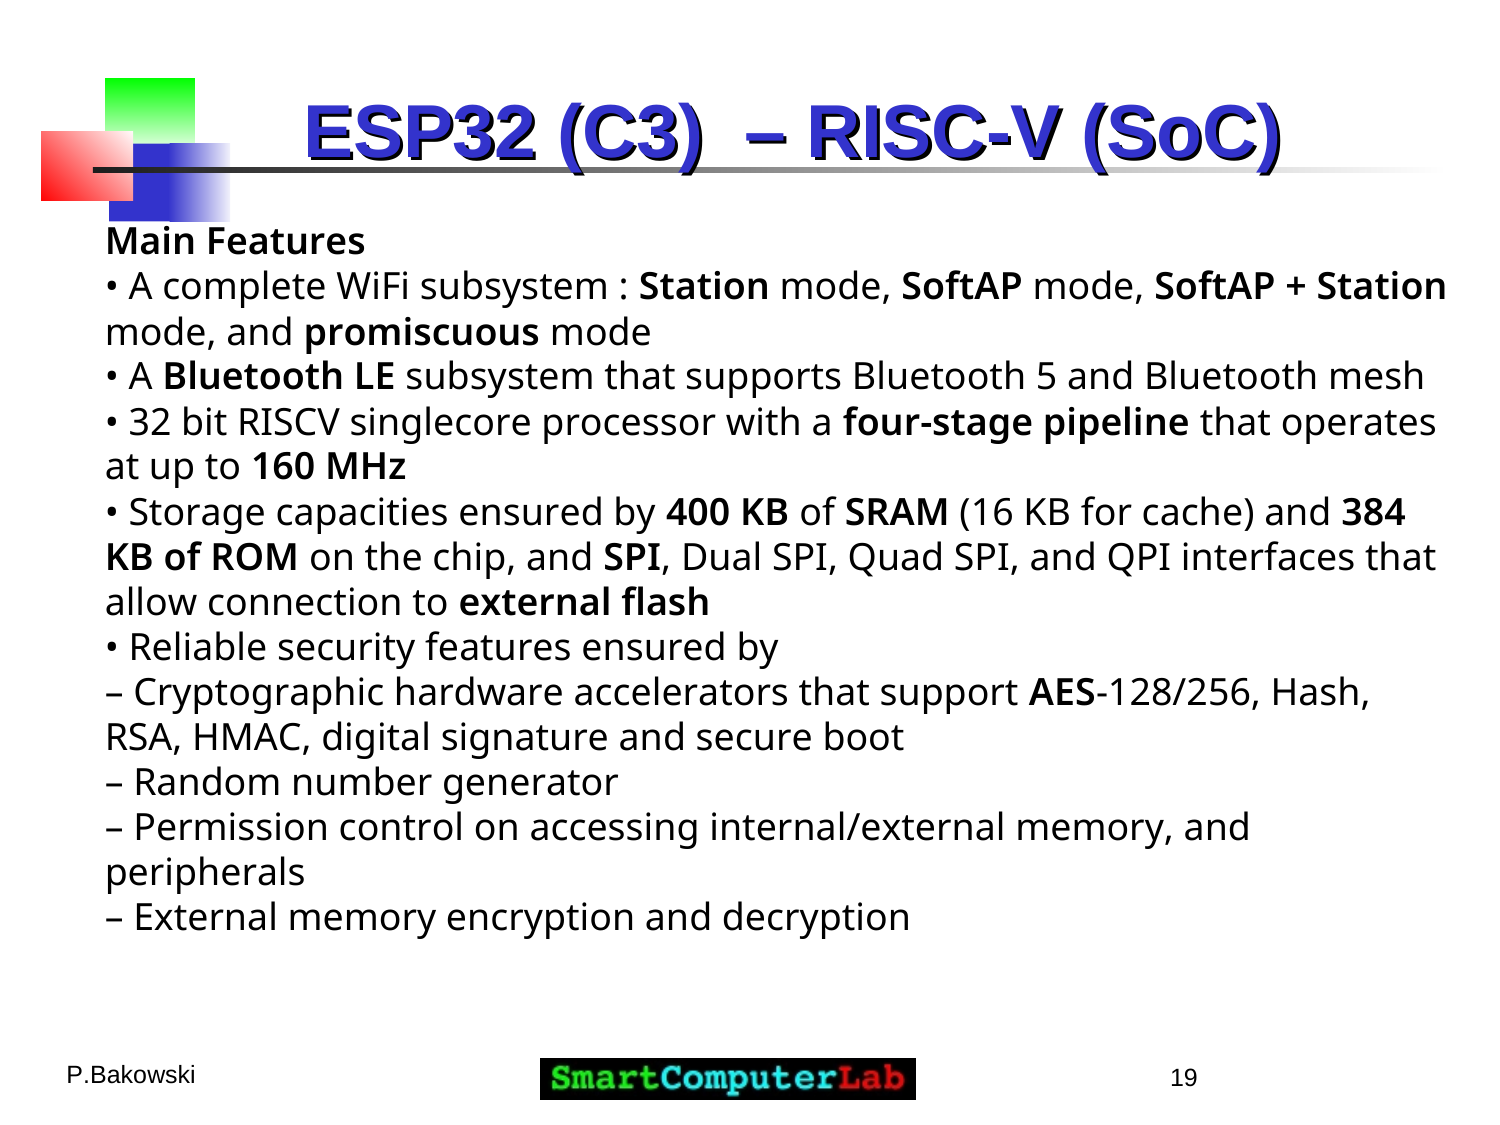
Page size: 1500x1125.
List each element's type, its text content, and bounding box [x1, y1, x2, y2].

text_box Main Features • A complete WiFi subsystem : Station mode, SoftAP mode, SoftAP + Station mode, and promiscuous mode • A Bluetooth LE subsystem that supports Bluetooth 5 and Bluetooth mesh • 32 bit RISCV singlecore processor with a four-stage pipeline that operates at up to 160 MHz • Storage capacities ensured by 400 KB of SRAM (16 KB for cache) and 384 KB of ROM on the chip, and SPI, Dual SPI, Quad SPI, and QPI interfaces that allow connection to external flash • Reliable security features ensured by – Cryptographic hardware accelerators that support AES-128/256, Hash, RSA, HMAC, digital signature and secure boot – Random number generator – Permission control on accessing internal/external memory, and peripherals – External memory encryption and decryption [90, 210, 1471, 940]
title ESP32 (C3) – RISC-V (SoC) [159, 74, 1426, 180]
picture [540, 1058, 916, 1100]
